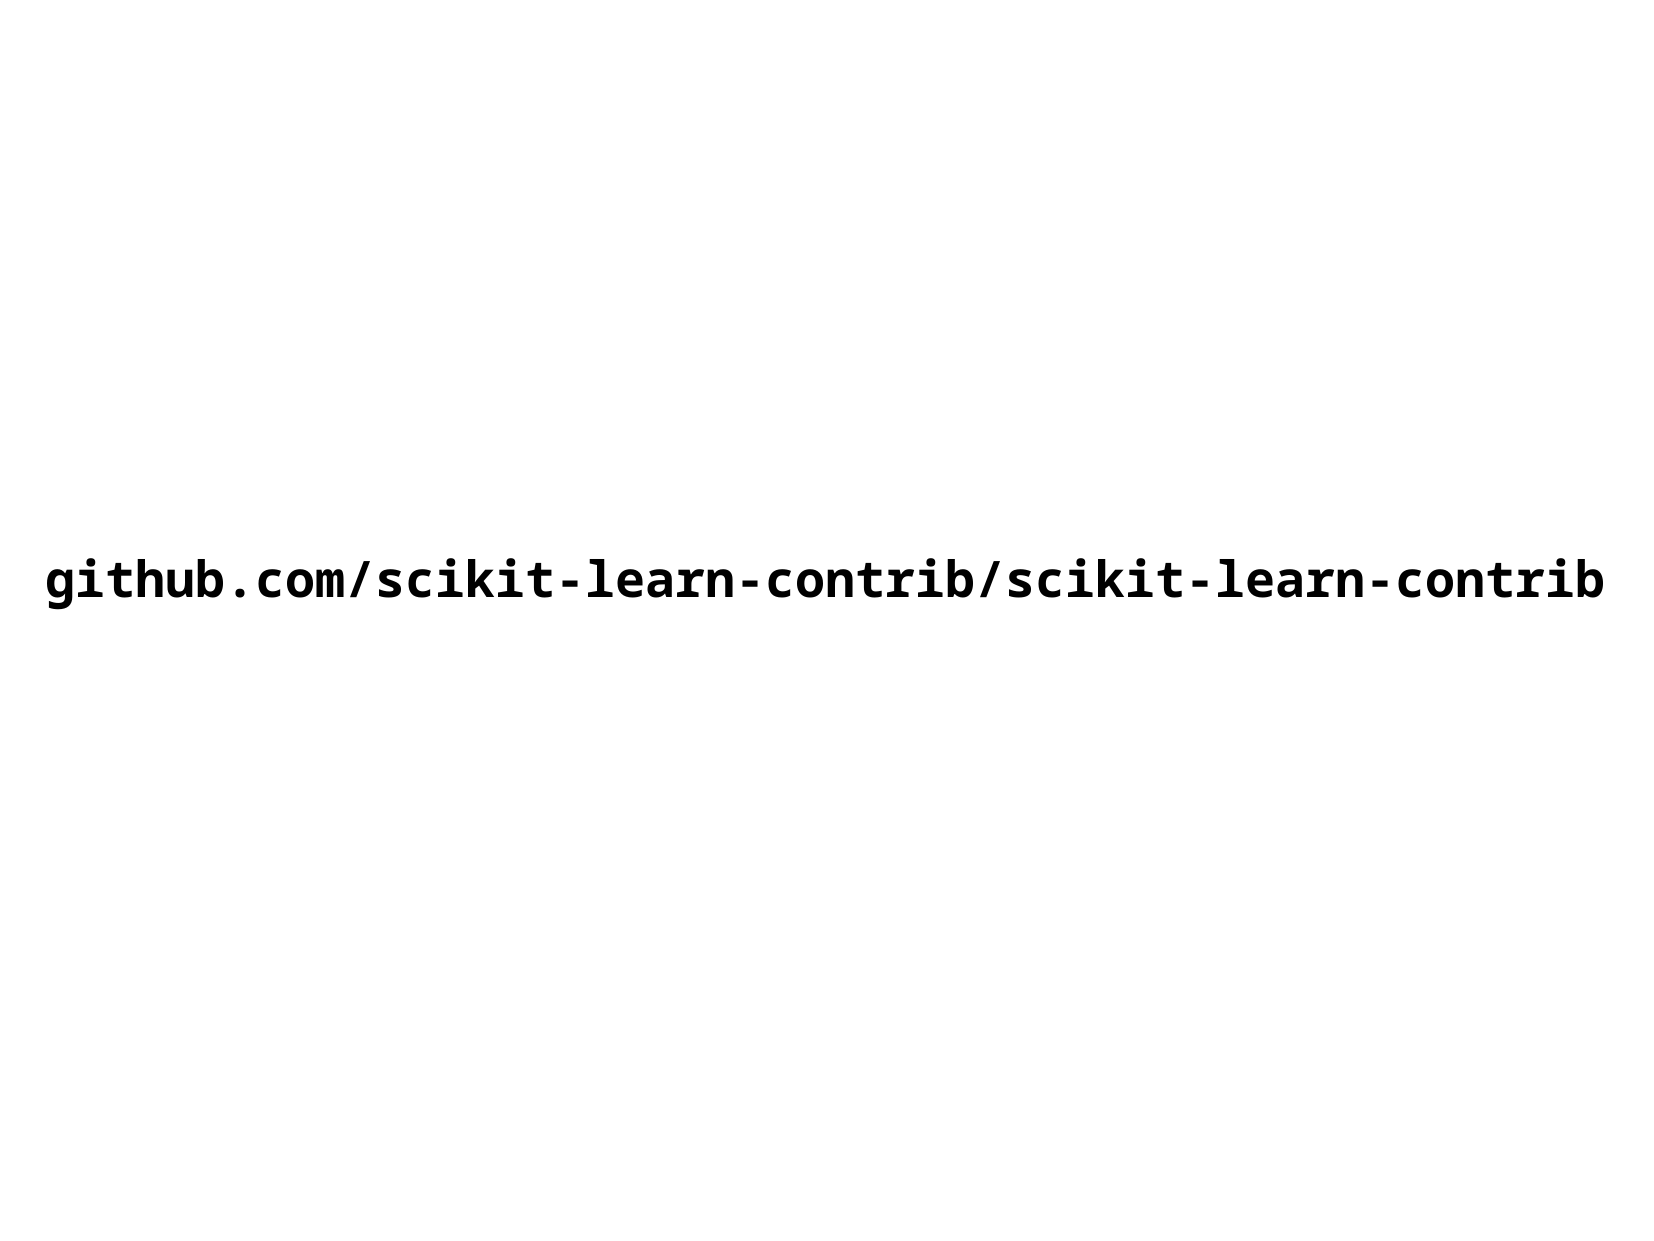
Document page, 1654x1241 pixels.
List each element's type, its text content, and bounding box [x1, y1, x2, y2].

text_box github.com/scikit-learn-contrib/scikit-learn-contrib [30, 536, 1621, 609]
